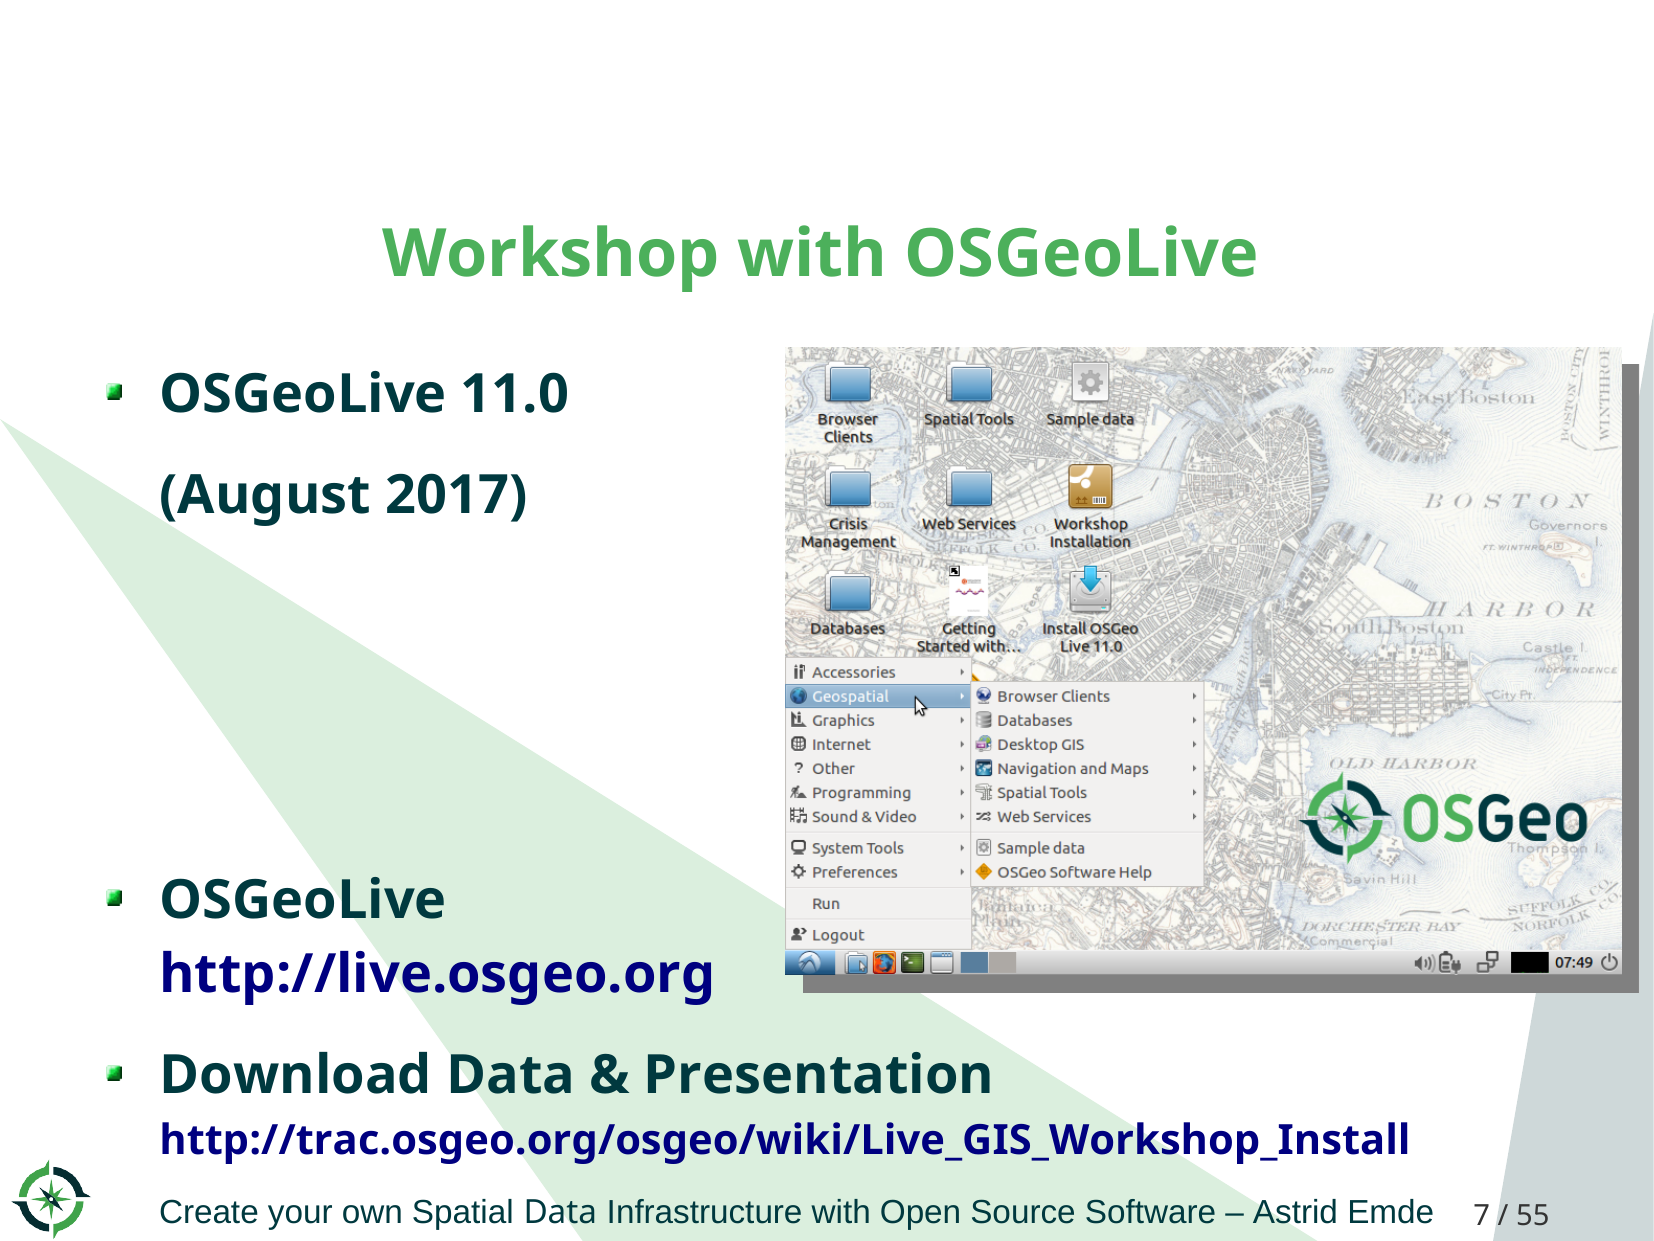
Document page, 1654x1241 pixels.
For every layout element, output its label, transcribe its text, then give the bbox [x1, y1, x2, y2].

list OSGeoLive 11.0 (August 2017) OSGeoLive http://live.osgeo.org Download Data & Presentation http://trac.osgeo.org/osgeo/wiki/Live_GIS_Workshop_Install [88, 354, 1577, 1237]
title Workshop with OSGeoLive [76, 177, 1565, 325]
picture [785, 347, 1622, 975]
picture [10, 1158, 92, 1240]
